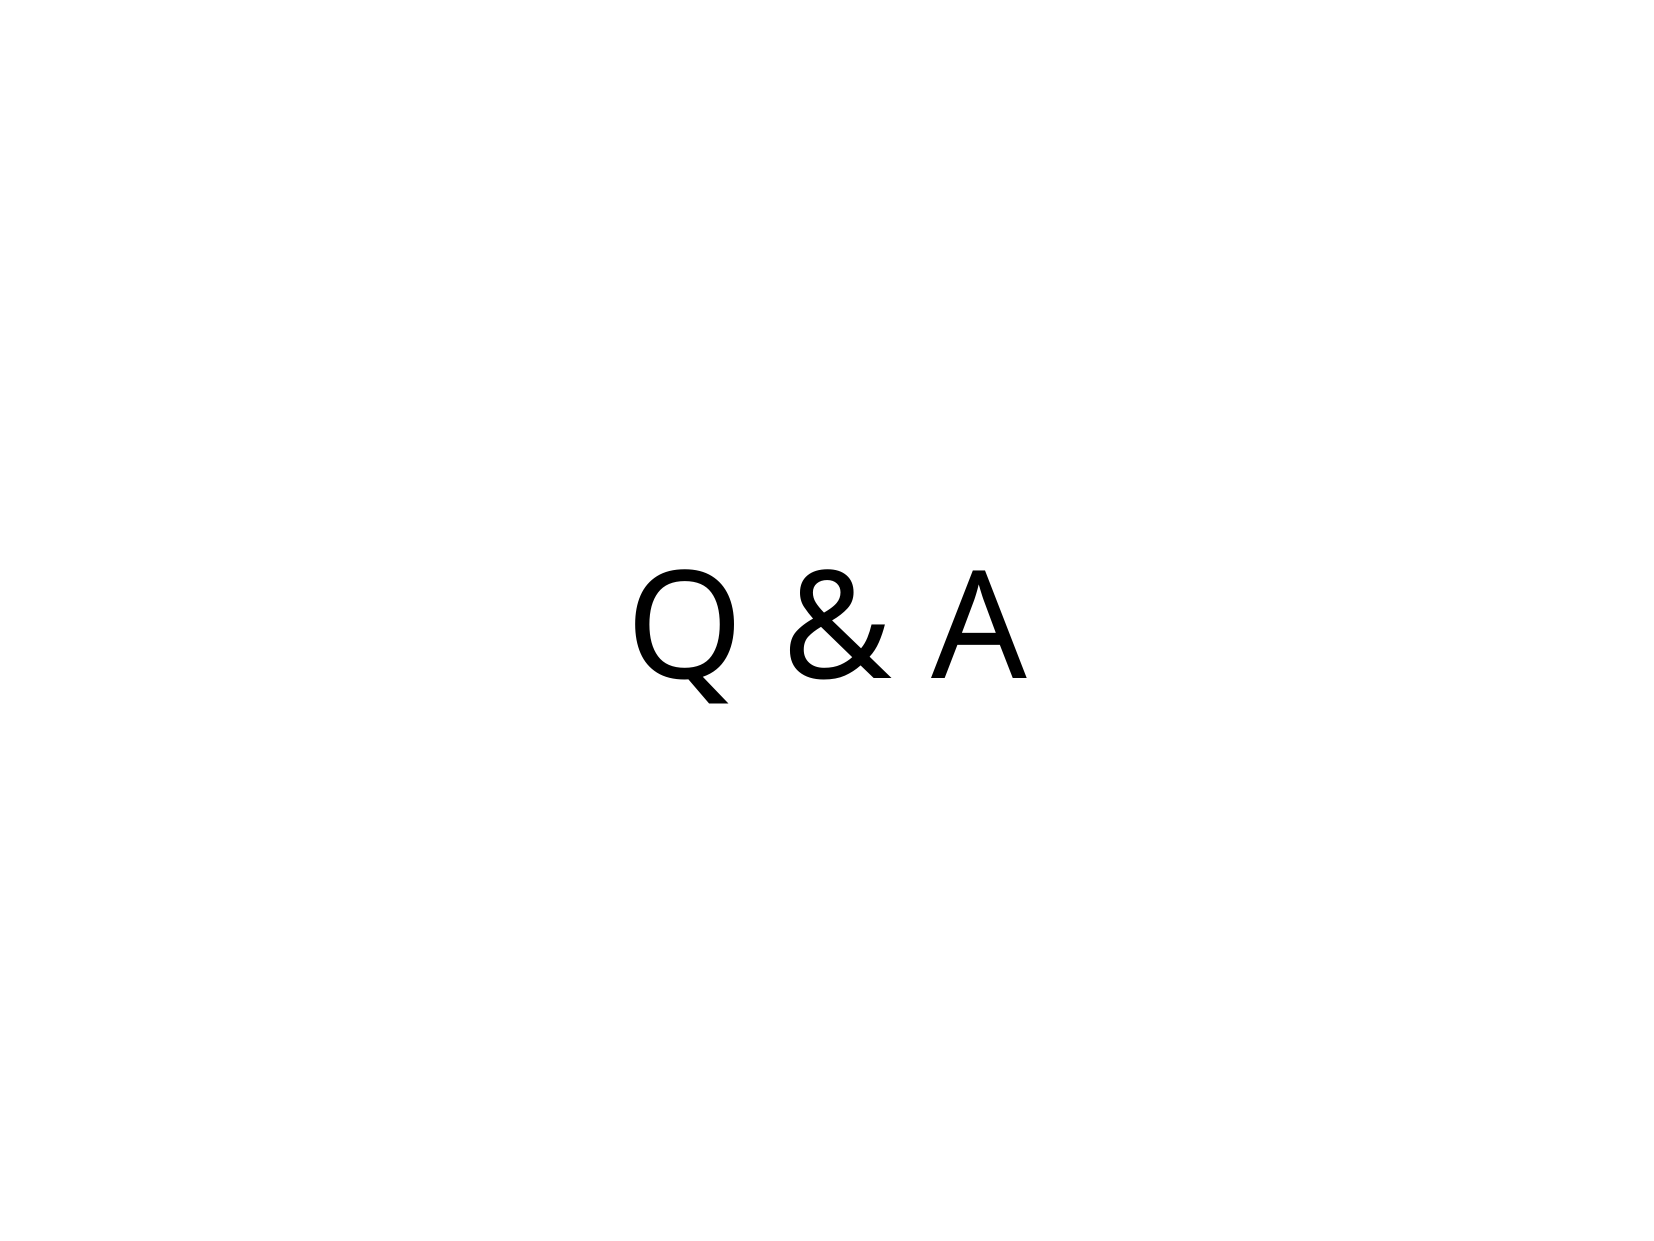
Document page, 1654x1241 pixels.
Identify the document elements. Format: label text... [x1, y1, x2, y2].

title Q & A [82, 516, 1571, 724]
